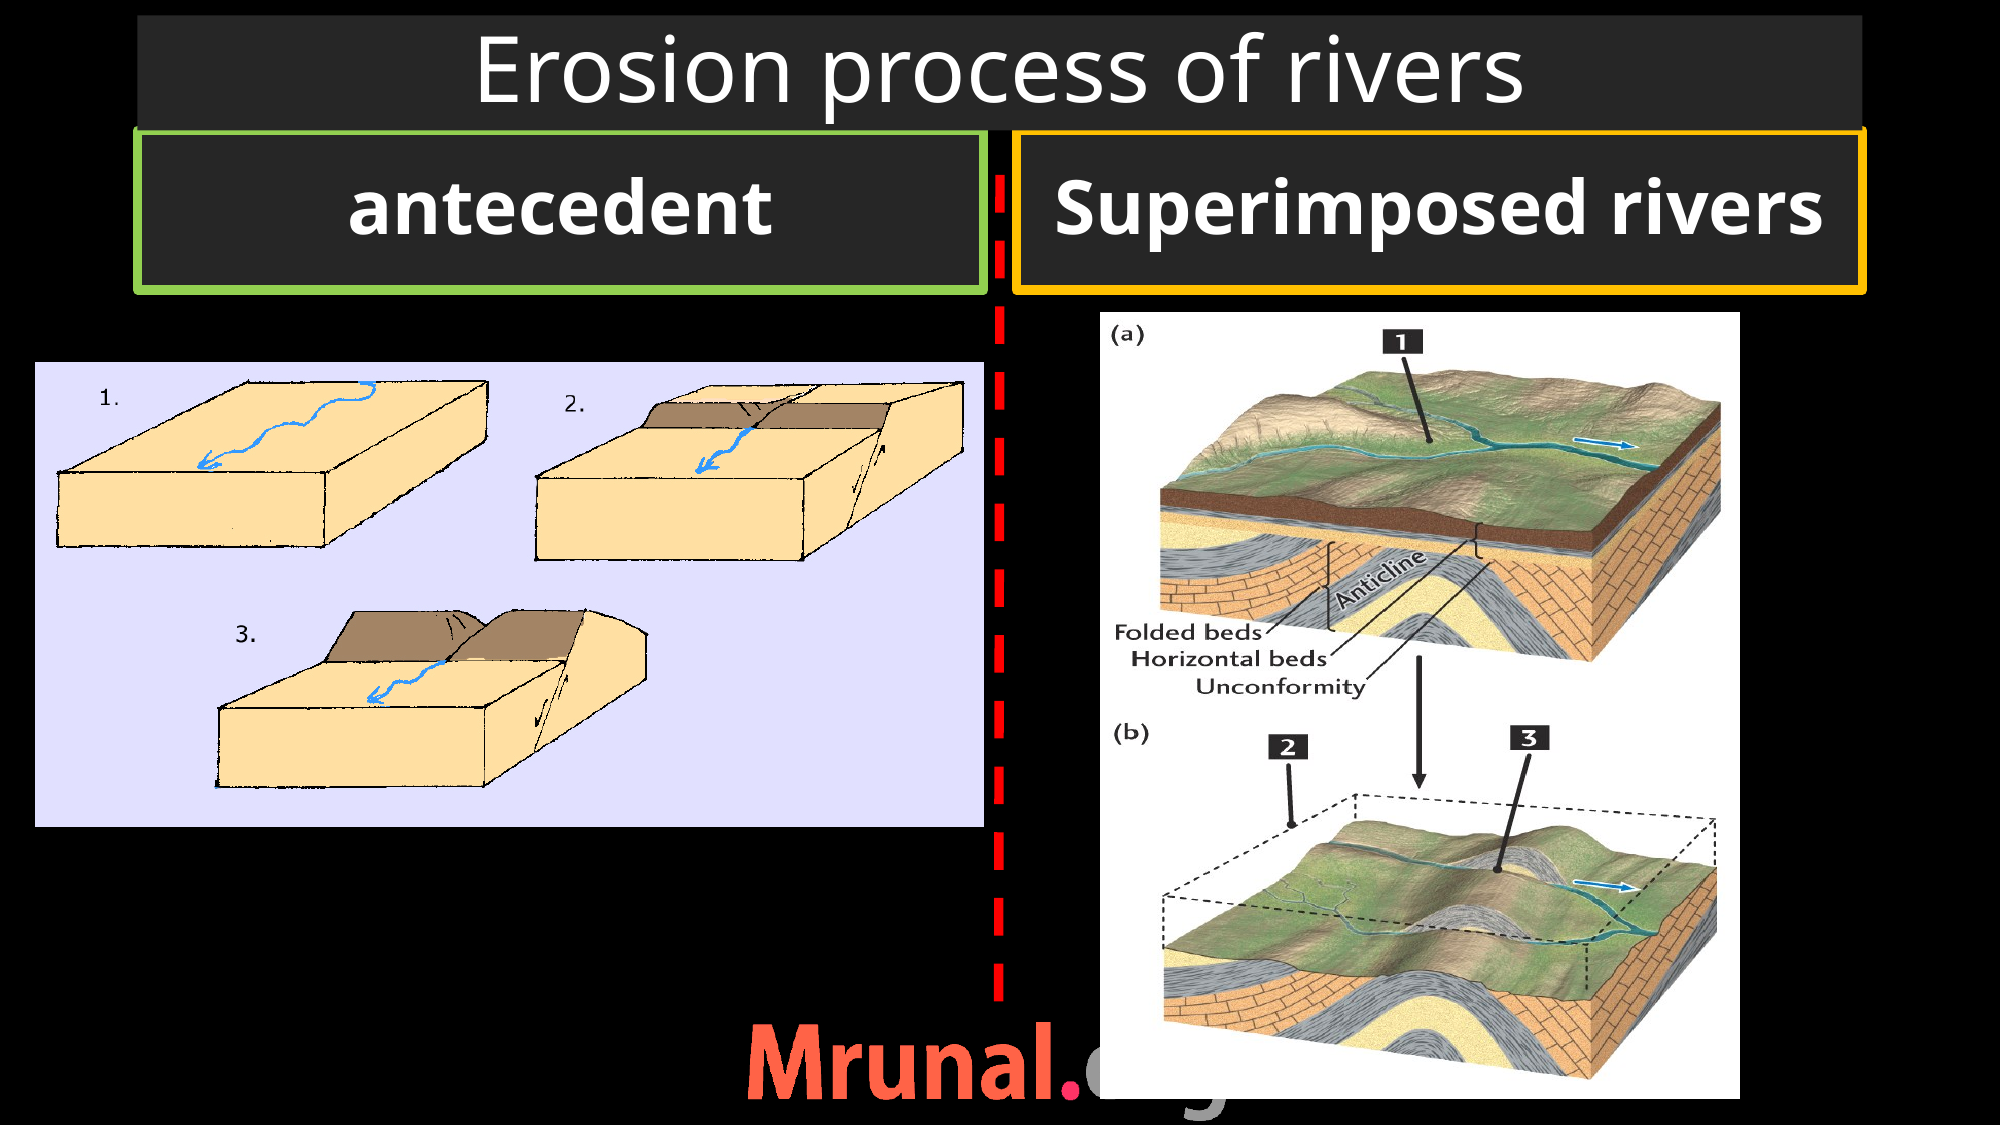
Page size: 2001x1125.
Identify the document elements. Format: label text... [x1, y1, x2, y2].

picture [741, 312, 1740, 1125]
list Superimposed rivers [1016, 131, 1863, 290]
list antecedent [137, 131, 984, 290]
title Erosion process of rivers [137, 15, 1863, 131]
picture [35, 362, 984, 828]
